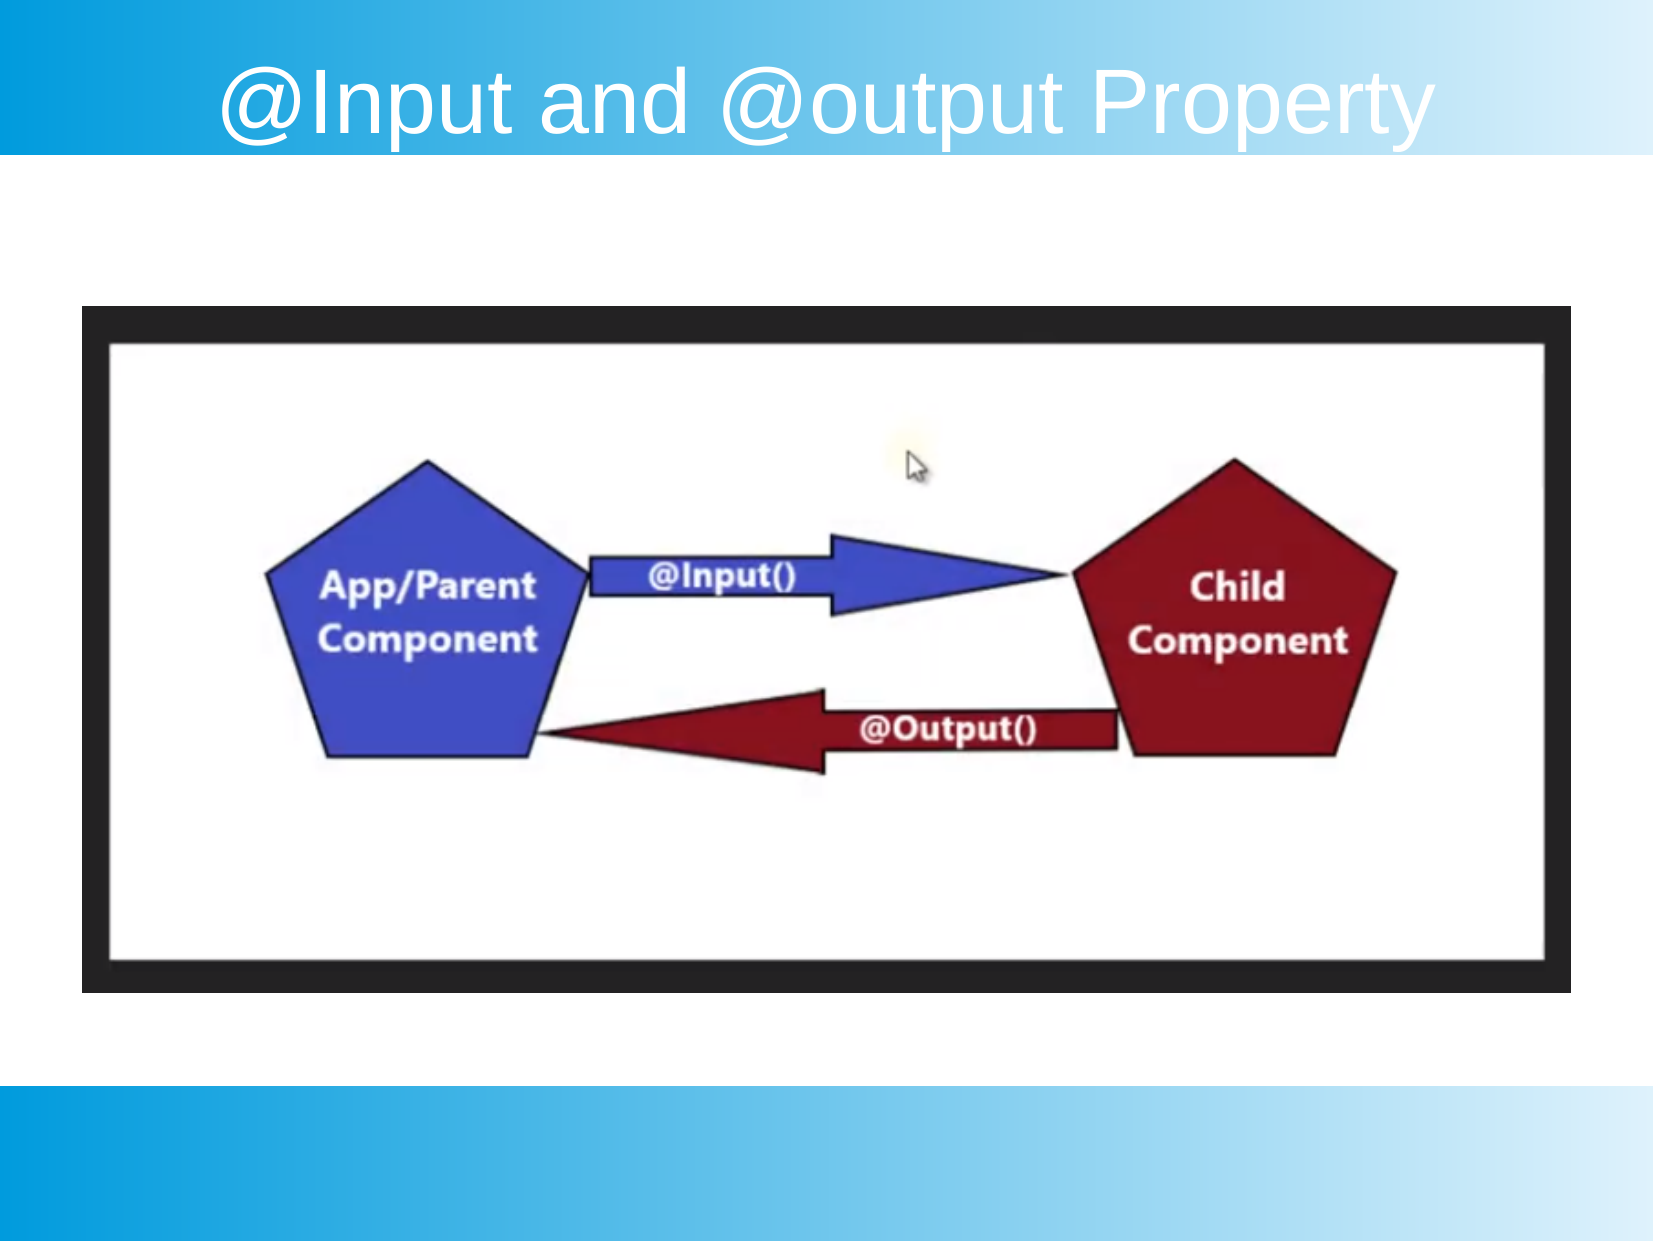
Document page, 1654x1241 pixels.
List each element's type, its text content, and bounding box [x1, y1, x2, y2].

picture [82, 306, 1571, 994]
title @Input and @output Property [82, 49, 1571, 155]
